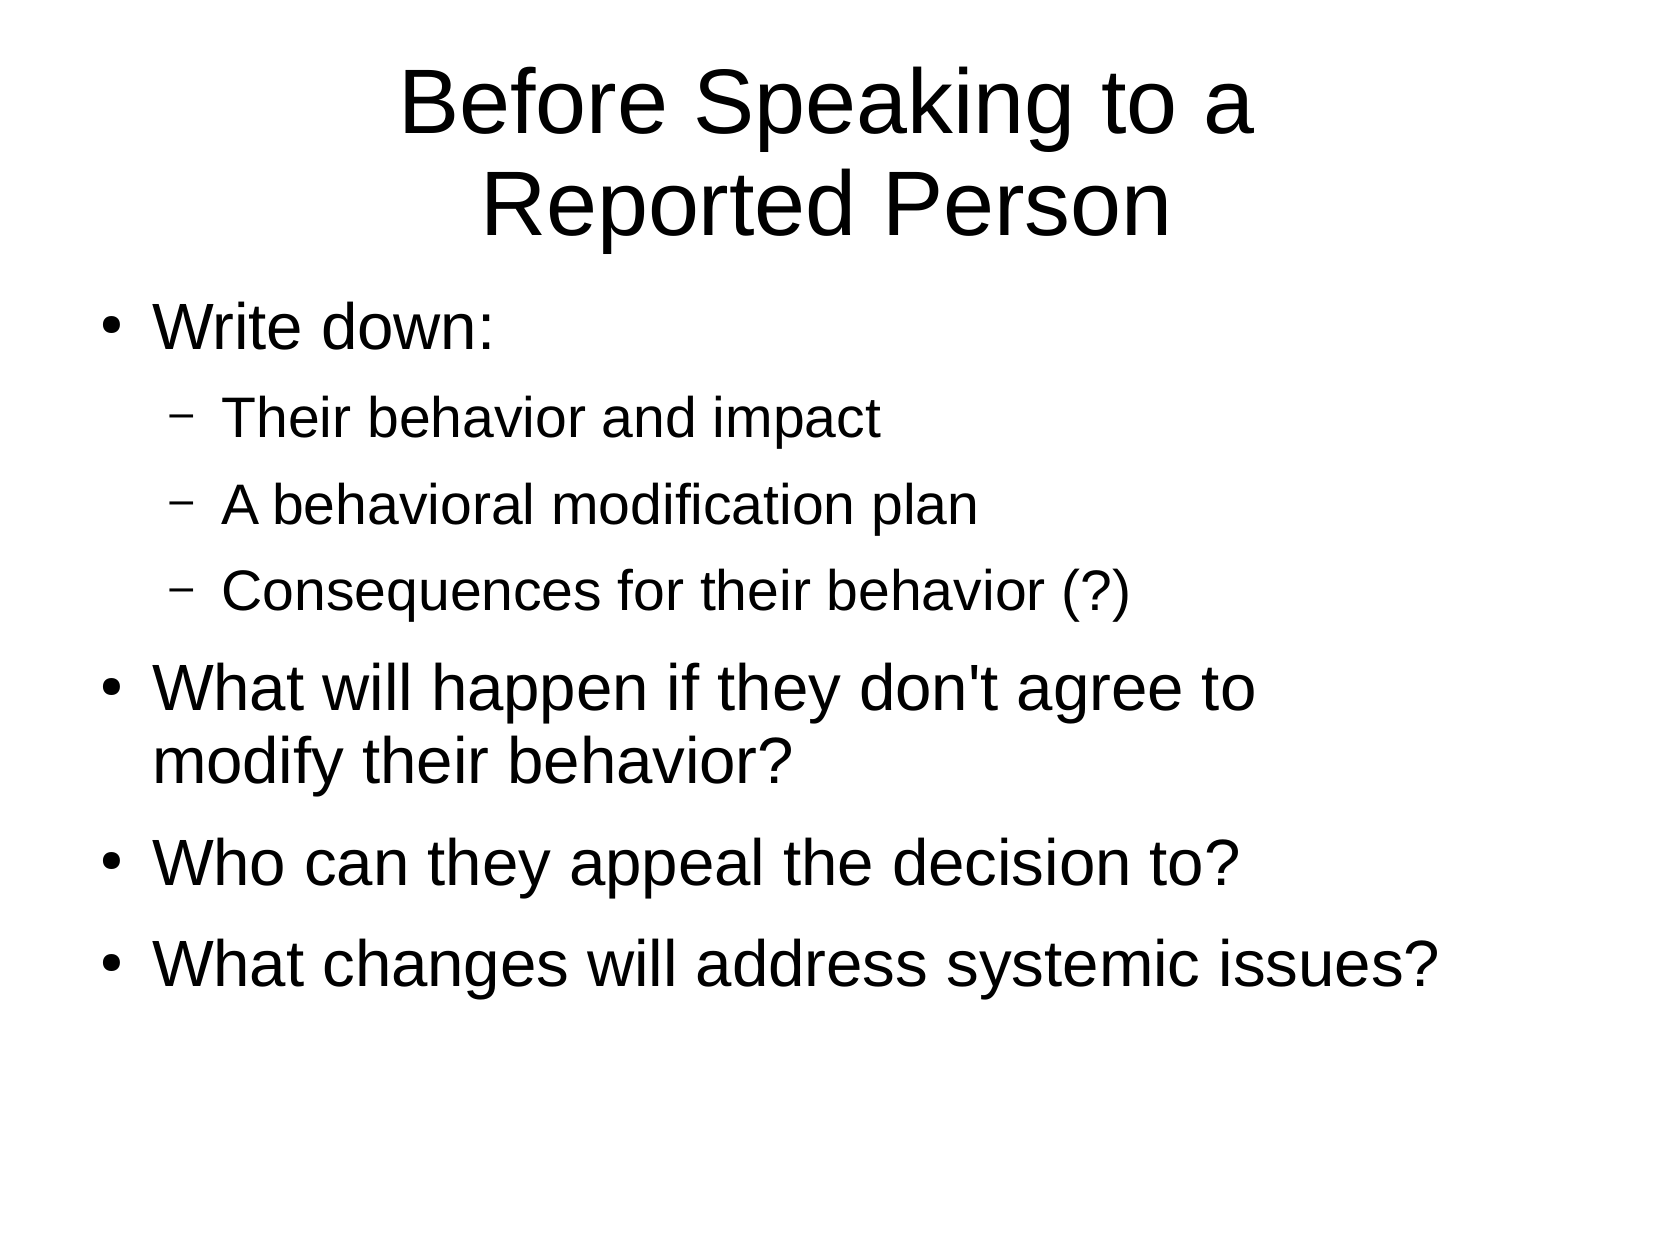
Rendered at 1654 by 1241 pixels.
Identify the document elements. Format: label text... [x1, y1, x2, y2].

title Before Speaking to a Reported Person [82, 49, 1571, 257]
list Write down: Their behavior and impact A behavioral modification plan Consequences for their behavior (?) What will happen if they don't agree to modify their behavior? Who can they appeal the decision to? What changes will address systemic issues? [82, 290, 1571, 1010]
